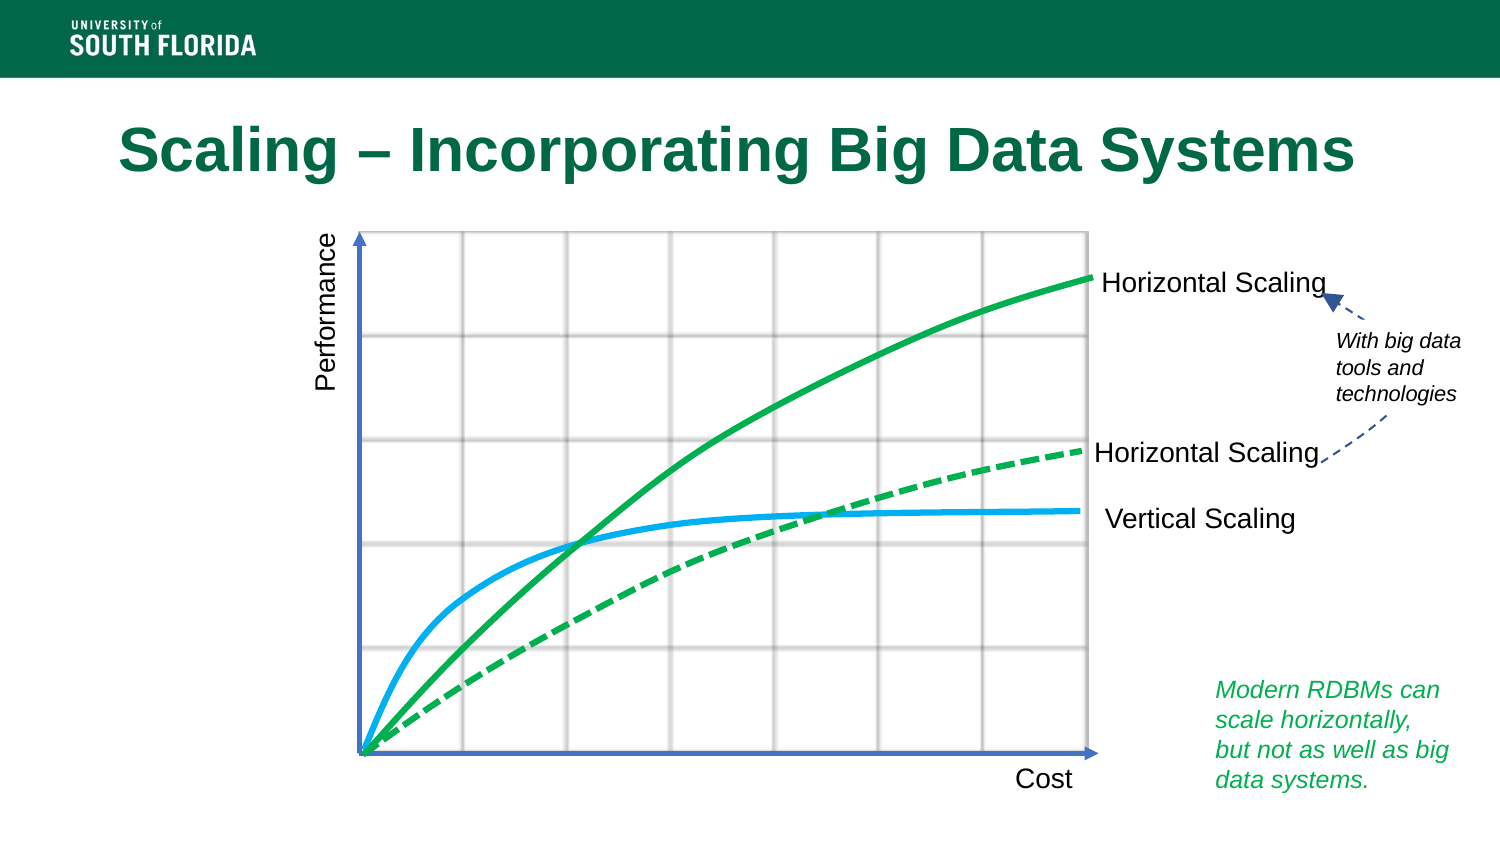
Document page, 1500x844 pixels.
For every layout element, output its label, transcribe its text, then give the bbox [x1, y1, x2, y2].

title Scaling – Incorporating Big Data Systems [103, 94, 1397, 208]
picture [0, 0, 1500, 844]
text_box Horizontal Scaling [1086, 256, 1342, 306]
text_box Vertical Scaling [1090, 492, 1312, 542]
text_box Performance [299, 218, 348, 408]
text_box Modern RDBMs can scale horizontally, but not as well as big data systems. [1200, 666, 1469, 801]
text_box With big data tools and technologies [1321, 319, 1500, 414]
text_box Horizontal Scaling [1079, 427, 1335, 476]
text_box Cost [1000, 753, 1088, 802]
